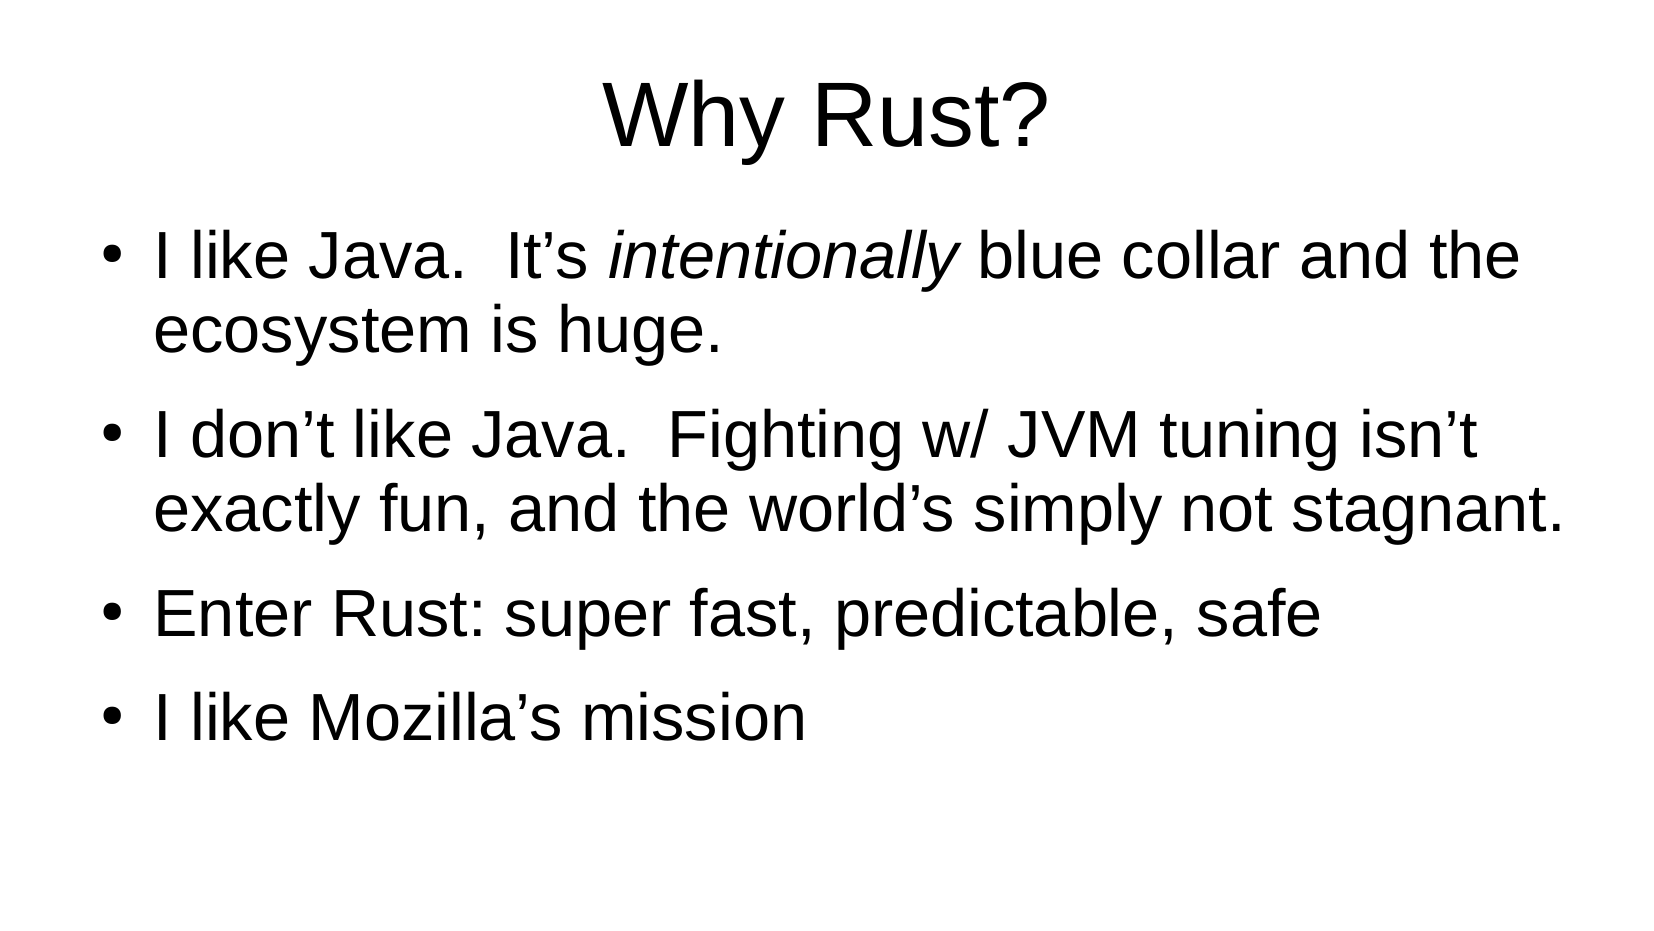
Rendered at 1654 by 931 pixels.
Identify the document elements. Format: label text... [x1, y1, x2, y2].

title Why Rust? [82, 37, 1571, 193]
list I like Java. It’s intentionally blue collar and the ecosystem is huge. I don’t like Java. Fighting w/ JVM tuning isn’t exactly fun, and the world’s simply not stagnant. Enter Rust: super fast, predictable, safe I like Mozilla’s mission [82, 217, 1571, 758]
